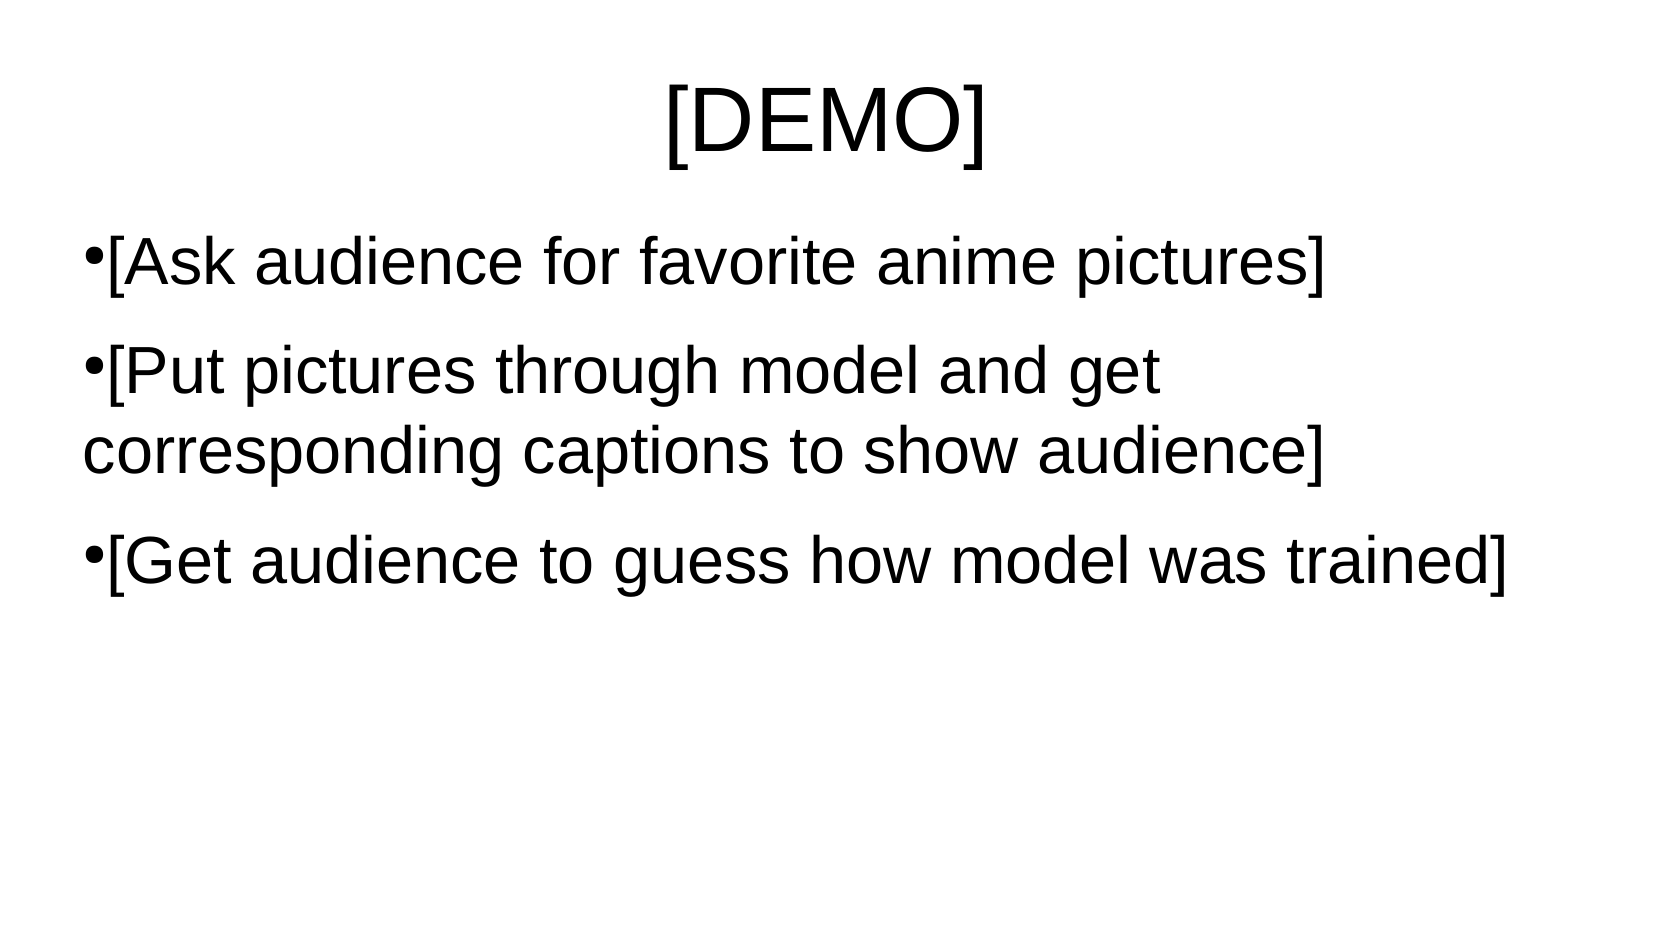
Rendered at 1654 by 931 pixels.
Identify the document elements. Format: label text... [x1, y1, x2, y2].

list [Ask audience for favorite anime pictures] [Put pictures through model and get corresponding captions to show audience] [Get audience to guess how model was trained] [82, 217, 1571, 758]
title [DEMO] [82, 37, 1571, 193]
